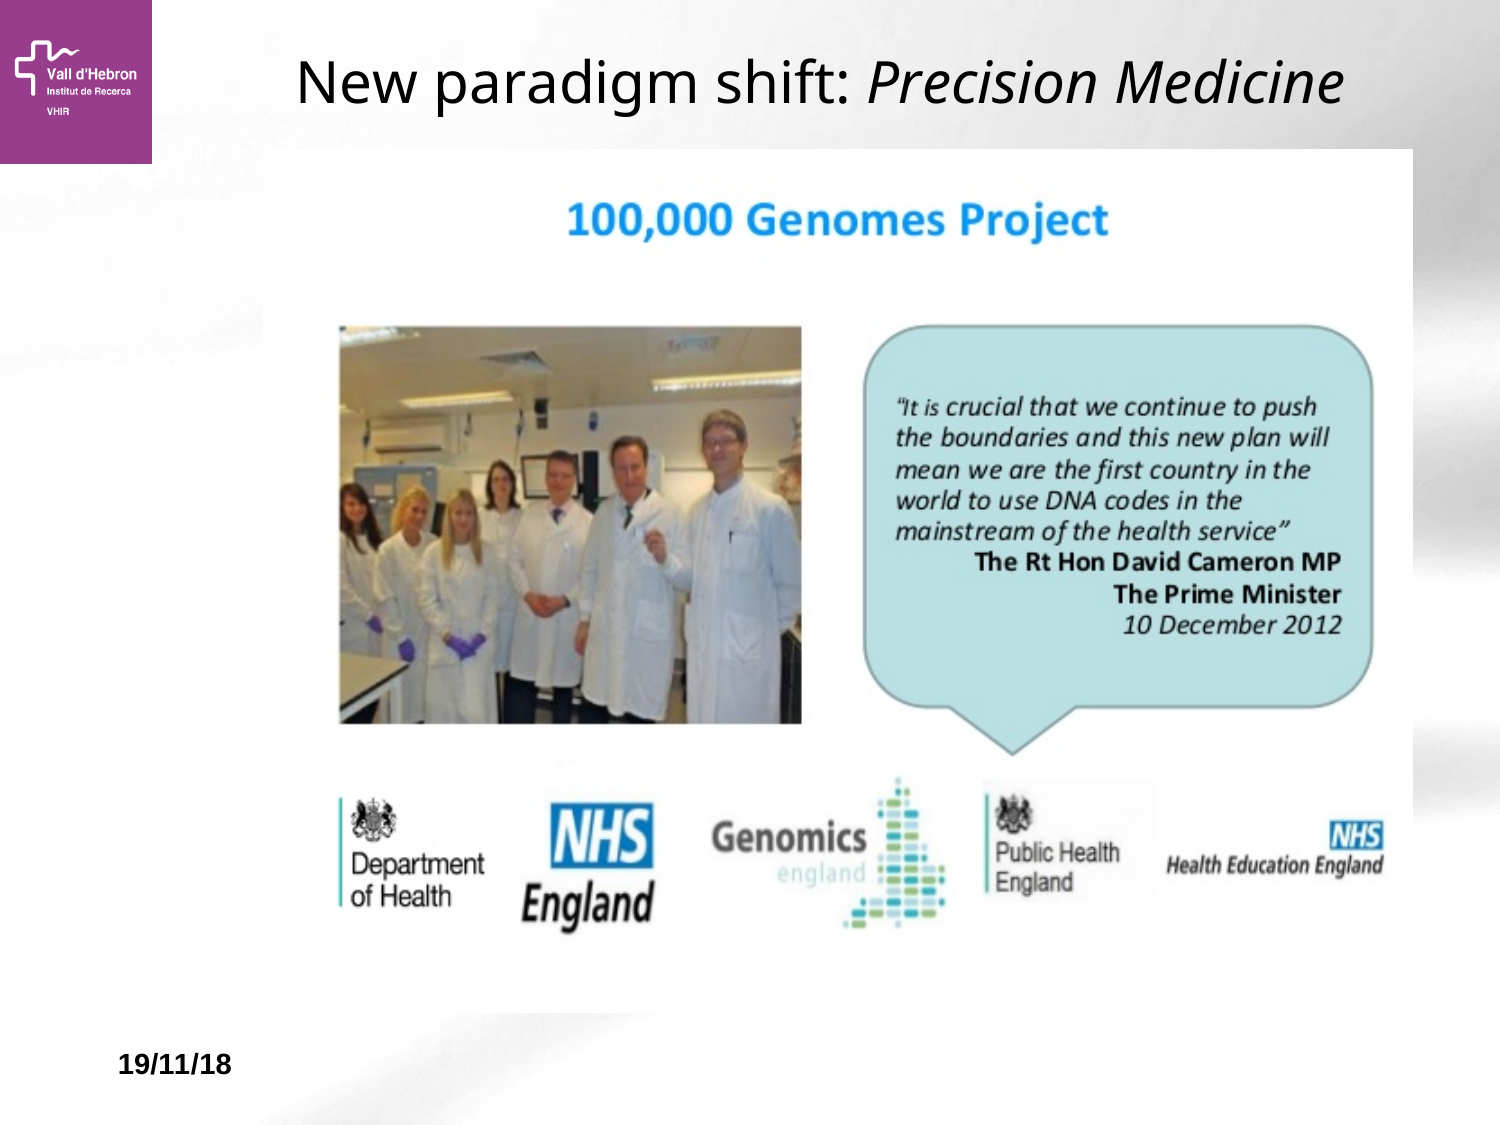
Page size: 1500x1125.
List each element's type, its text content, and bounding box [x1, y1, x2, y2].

text_box 19/11/18 [62, 1037, 288, 1101]
text_box New paradigm shift: Precision Medicine [165, 37, 1477, 168]
picture [0, 0, 1500, 1125]
